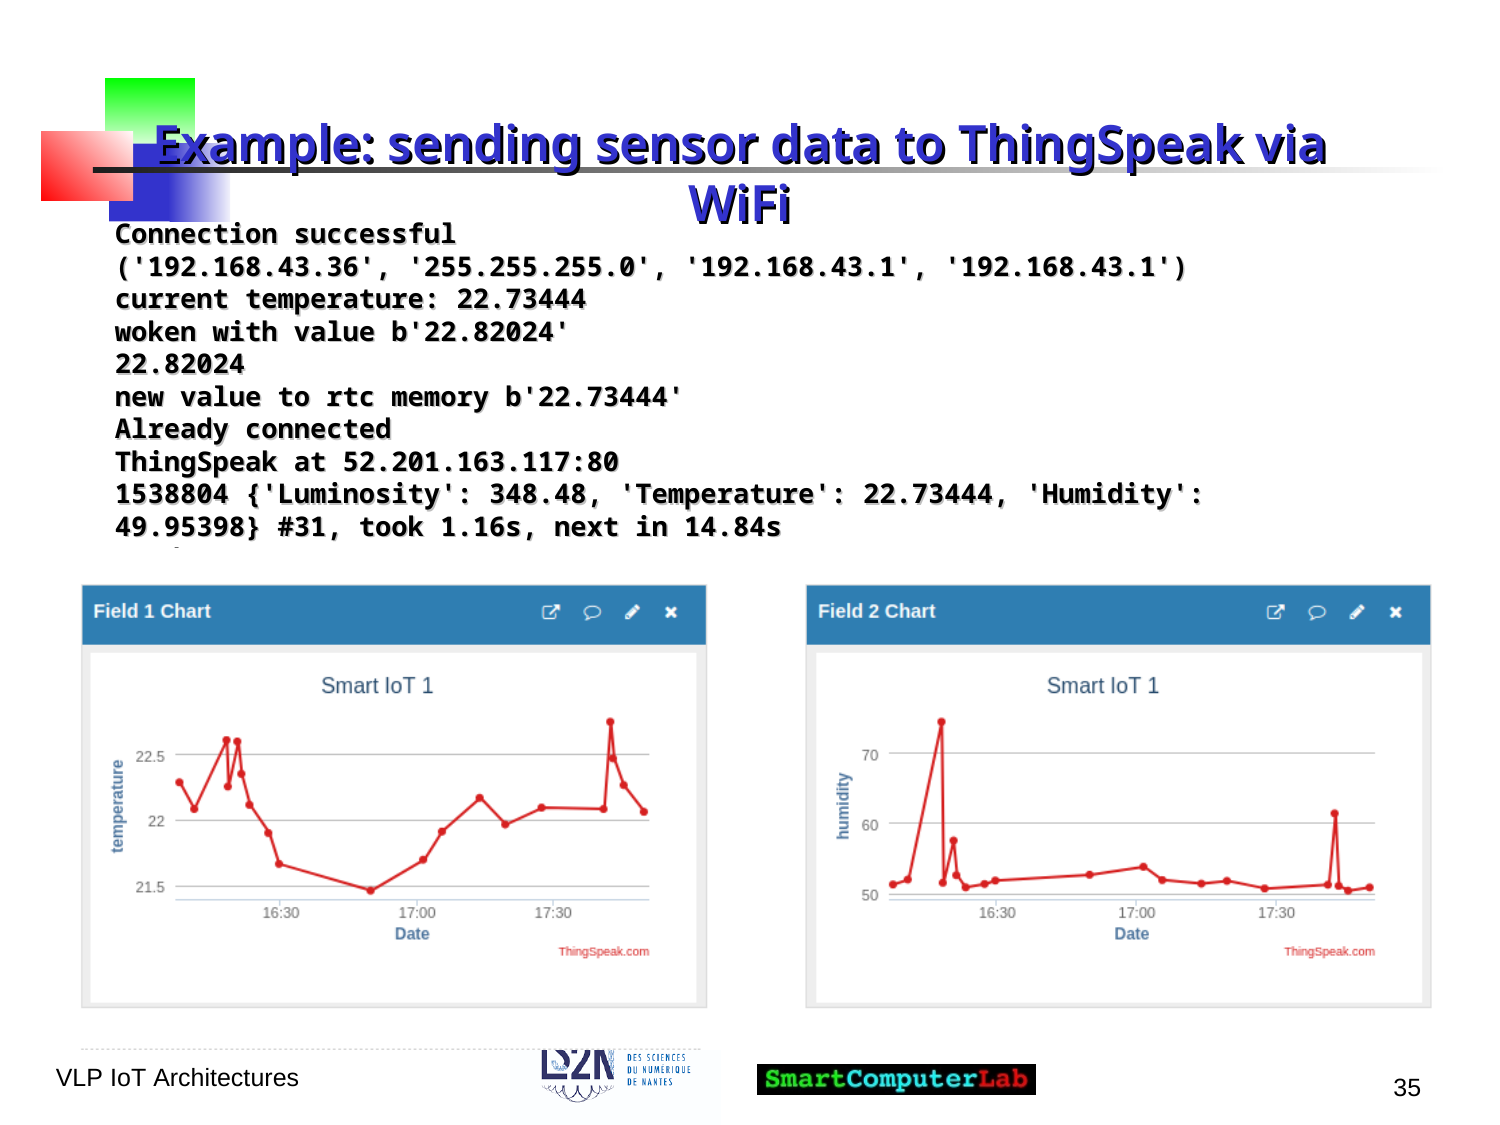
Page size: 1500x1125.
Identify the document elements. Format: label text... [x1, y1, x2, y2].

picture [18, 548, 1456, 1125]
text_box Connection successful ('192.168.43.36', '255.255.255.0', '192.168.43.1', '192.168.43.1') current temperature: 22.73444 woken with value b'22.82024' 22.82024 new value to rtc memory b'22.73444' Already connected ThingSpeak at 52.201.163.117:80 1538804 {'Luminosity': 348.48, 'Temperature': 22.73444, 'Humidity': 49.95398} #31, took 1.16s, next in 14.84s send to TS [100, 209, 1381, 548]
picture [757, 1064, 1036, 1095]
title Example: sending sensor data to ThingSpeak via WiFi [122, 103, 1357, 209]
